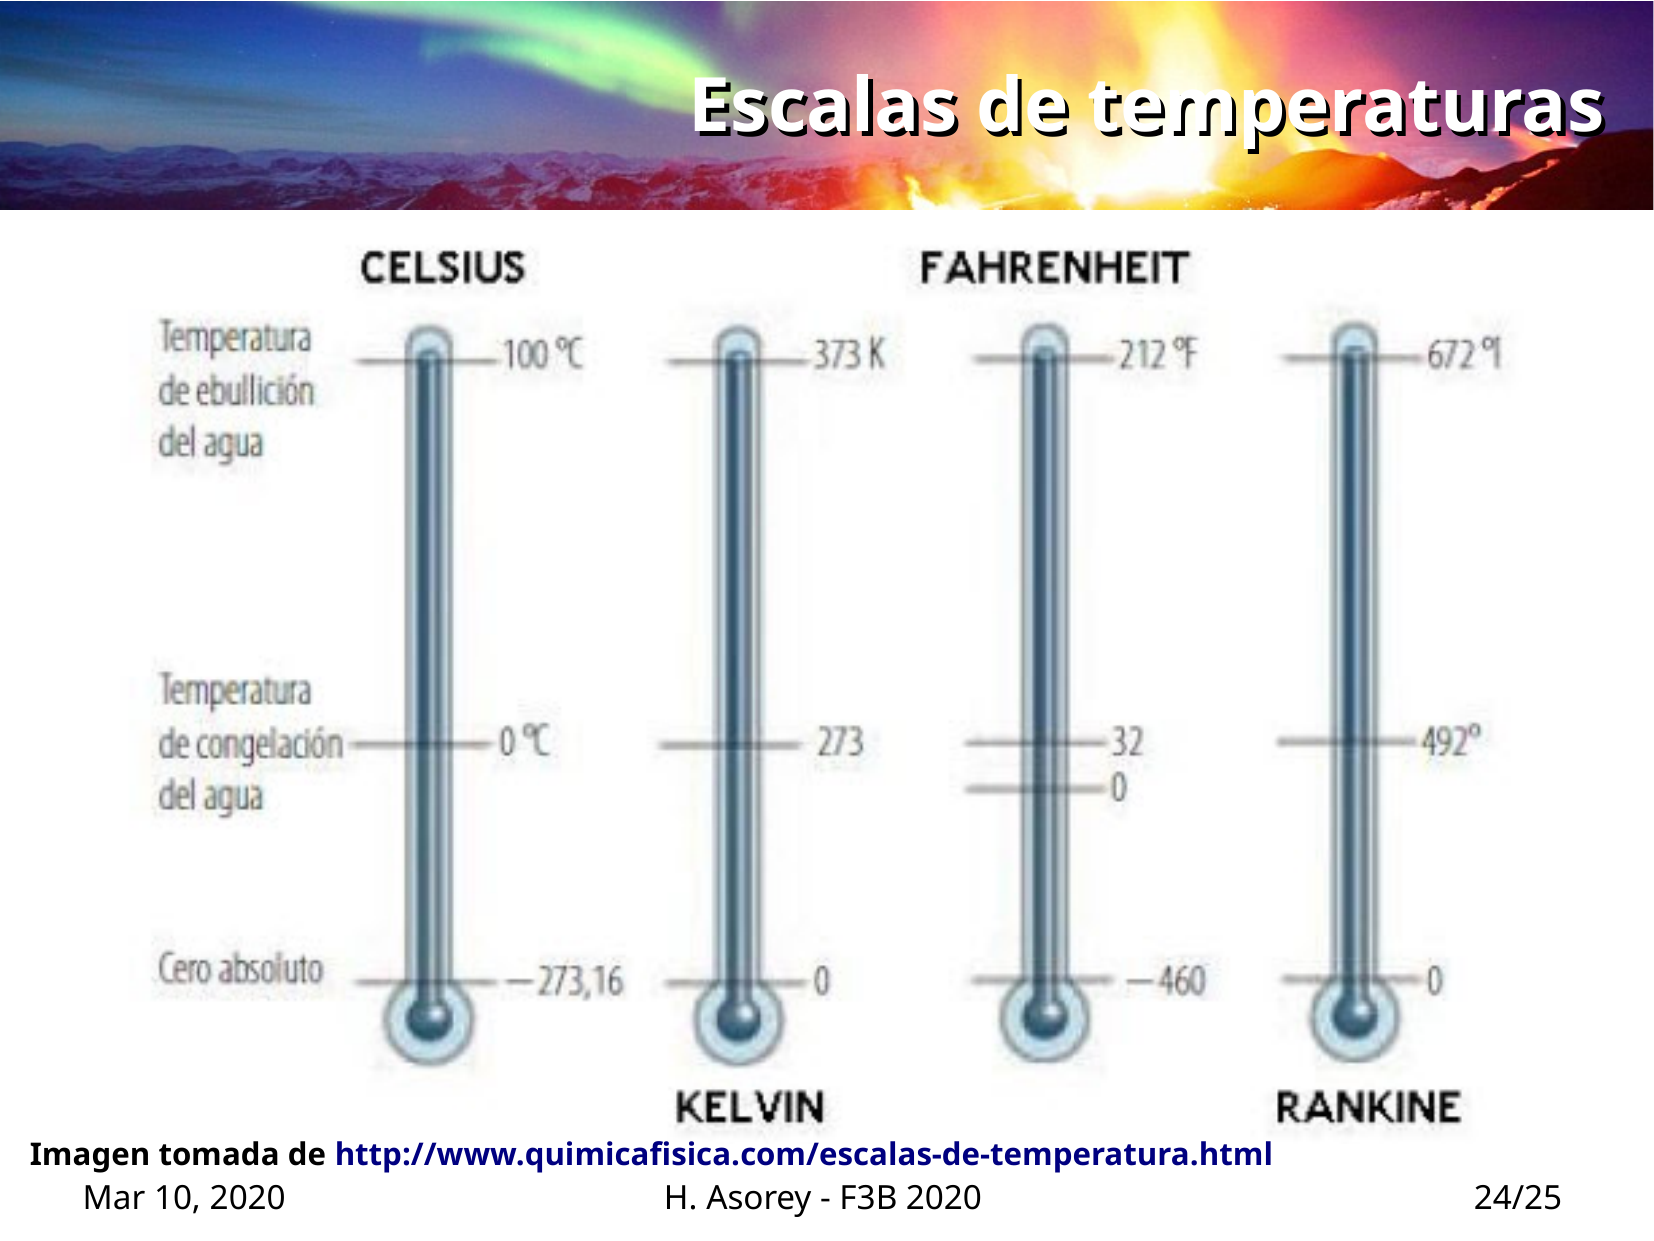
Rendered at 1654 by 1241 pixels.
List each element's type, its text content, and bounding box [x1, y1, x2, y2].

text_box Imagen tomada de http://www.quimicafisica.com/escalas-de-temperatura.html [15, 1125, 1432, 1179]
title Escalas de temperaturas [45, 15, 1606, 191]
picture [109, 225, 1524, 1144]
picture [0, 1, 1654, 210]
